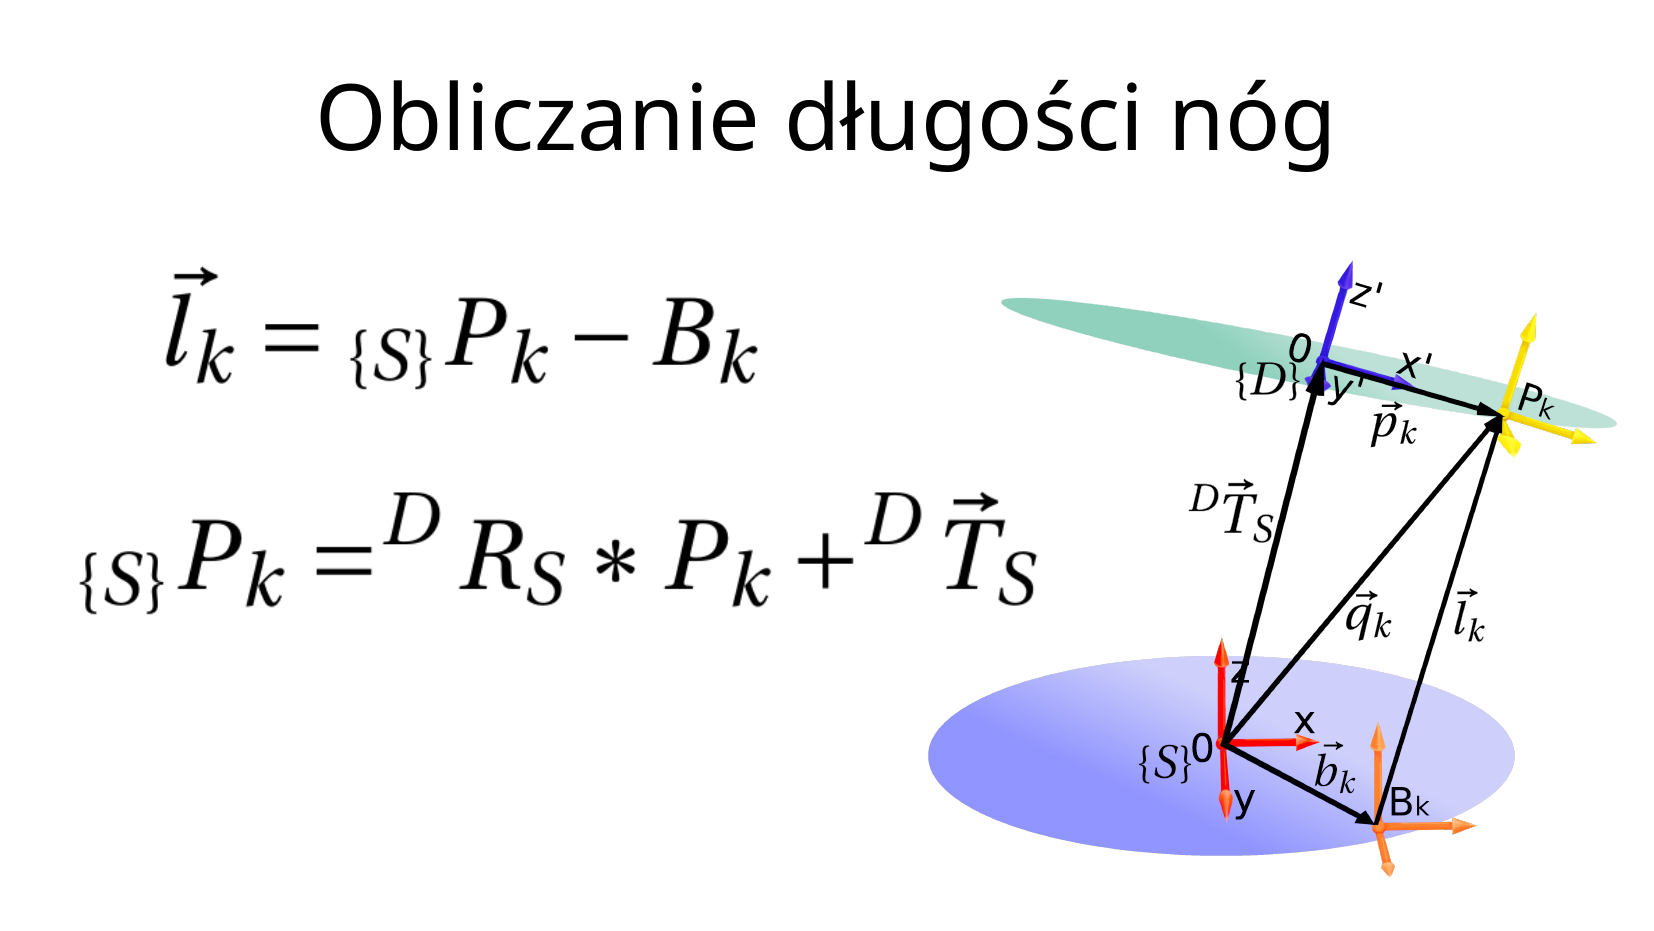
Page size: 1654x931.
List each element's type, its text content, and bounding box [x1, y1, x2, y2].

title Obliczanie długości nóg [82, 37, 1571, 193]
picture [59, 212, 1654, 926]
